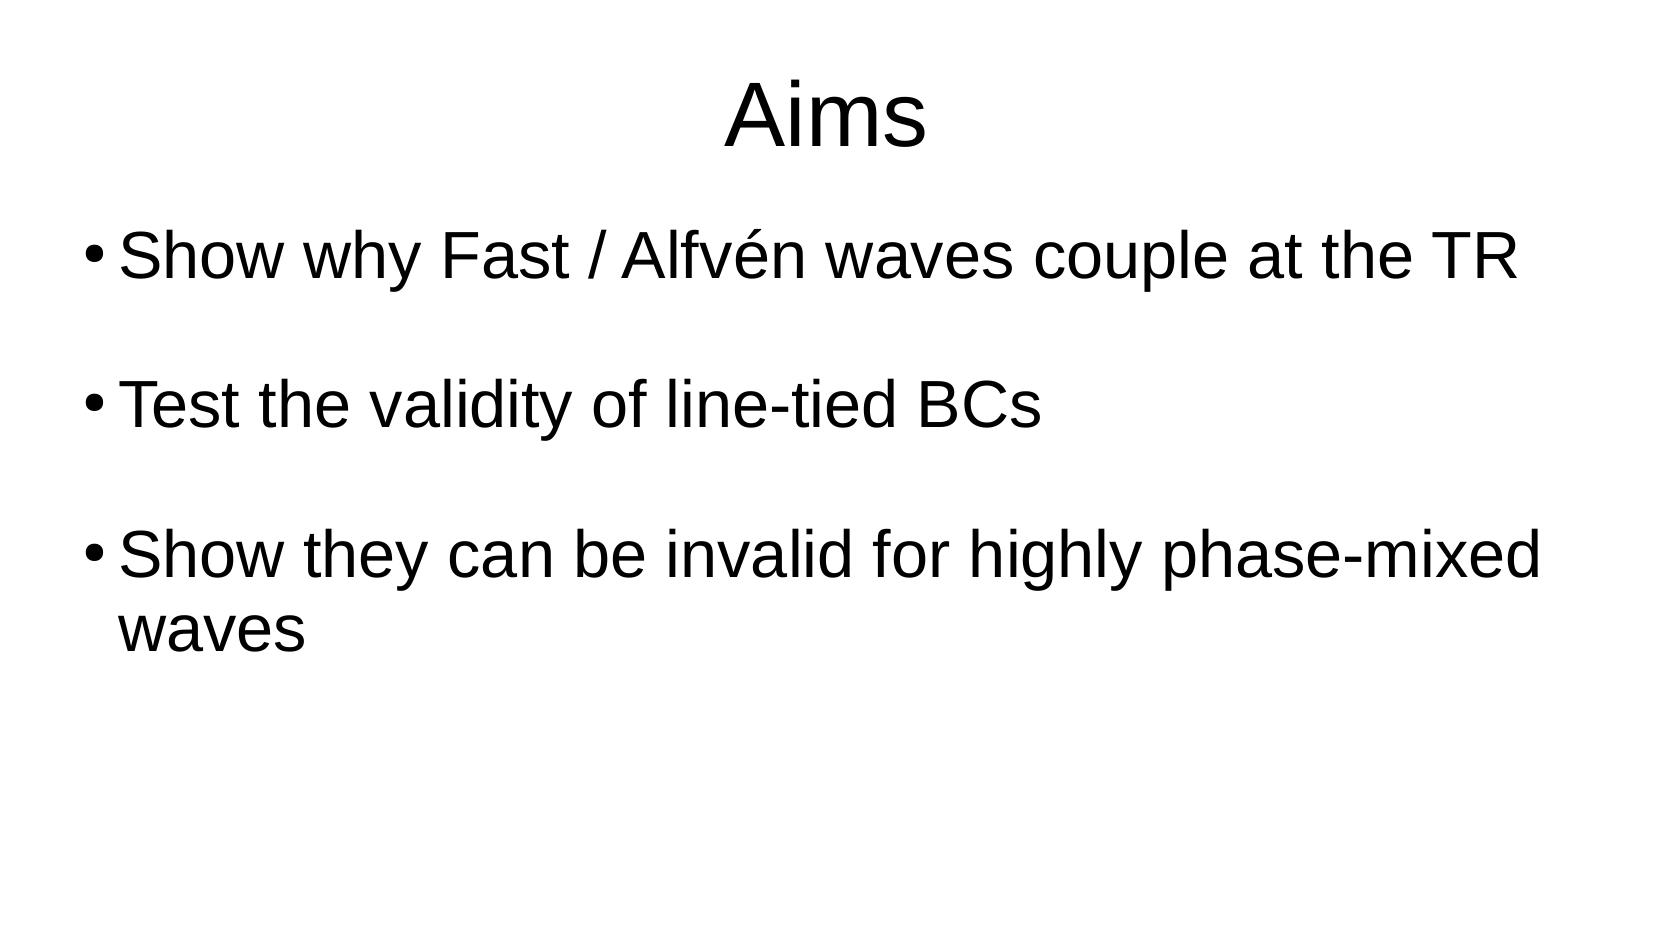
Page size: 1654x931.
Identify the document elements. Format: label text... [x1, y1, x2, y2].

title Aims [82, 37, 1571, 193]
subtitle Show why Fast / Alfvén waves couple at the TR Test the validity of line-tied BCs Show they can be invalid for highly phase-mixed waves [82, 217, 1571, 758]
